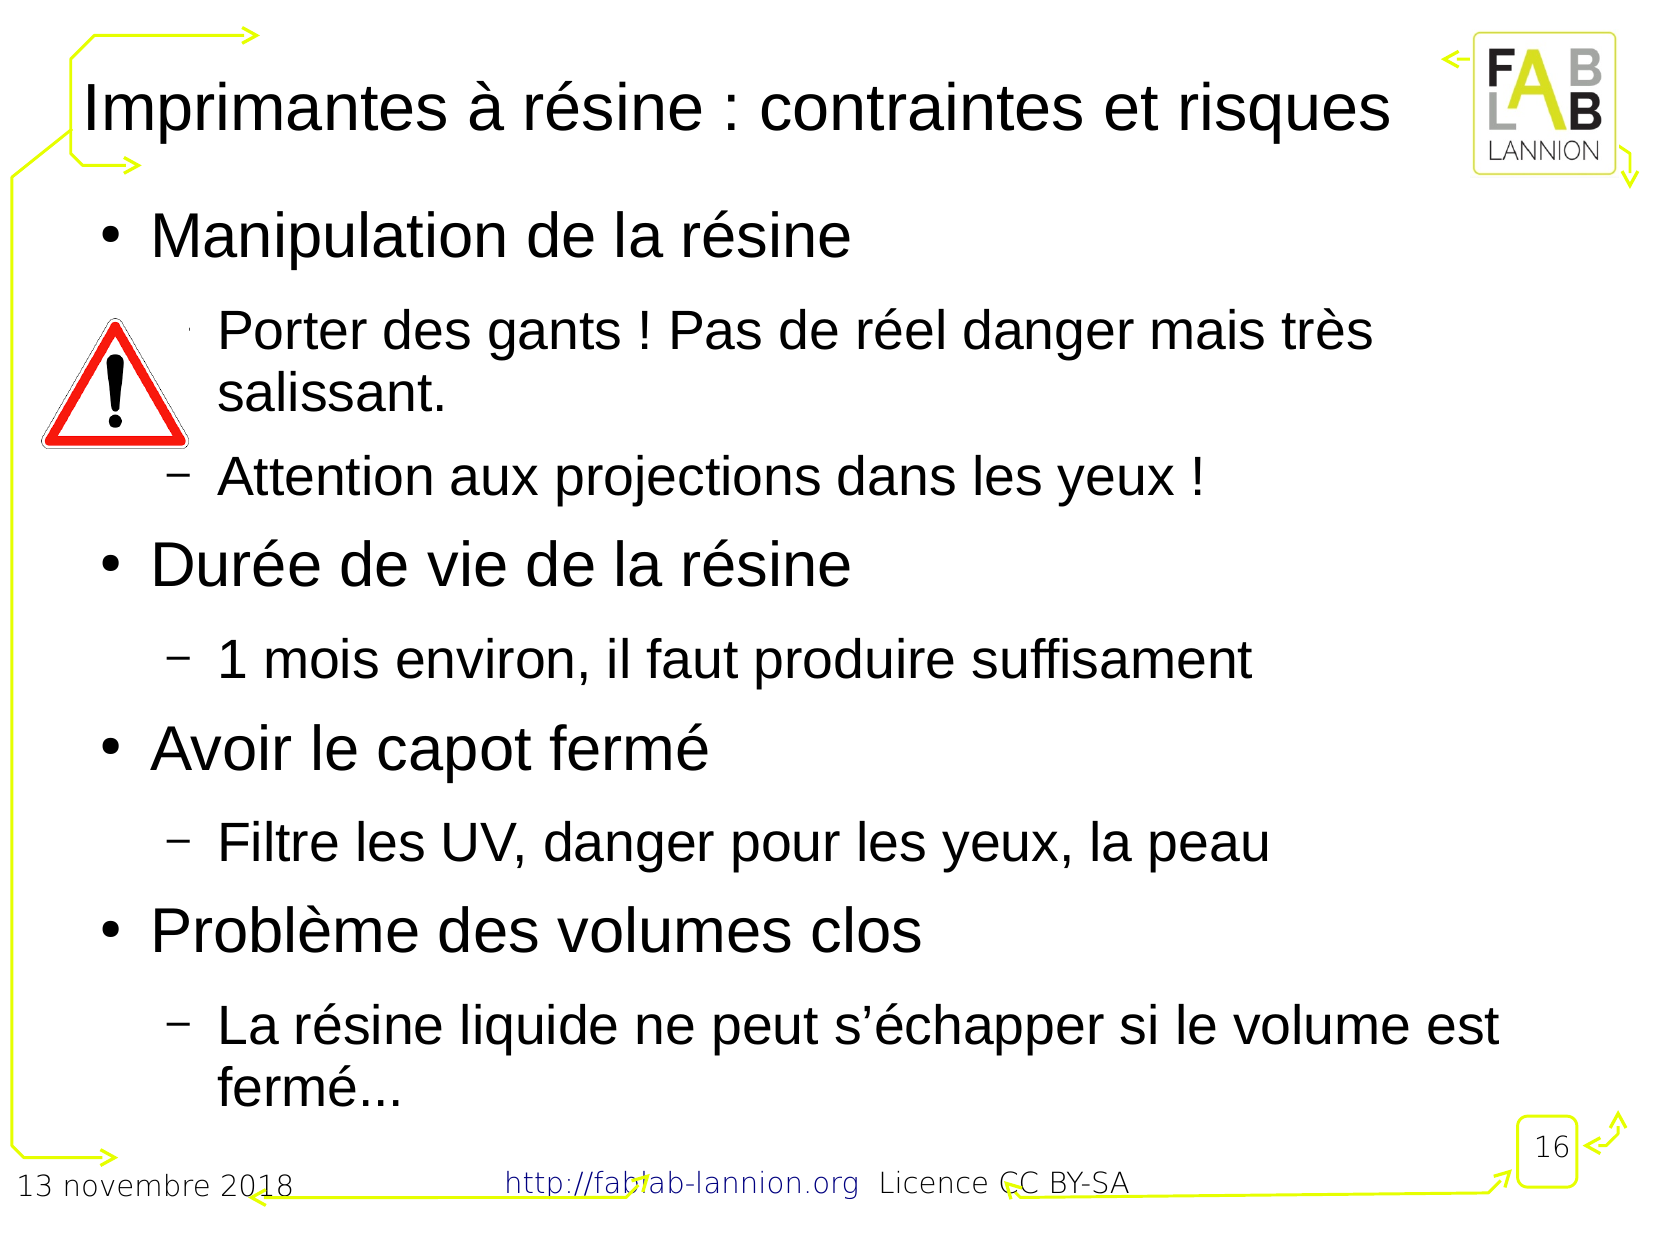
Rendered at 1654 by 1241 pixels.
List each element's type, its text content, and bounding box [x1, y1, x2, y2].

picture [1470, 29, 1619, 178]
picture [41, 318, 189, 449]
title Imprimantes à résine : contraintes et risques [82, 49, 1441, 166]
list Manipulation de la résine Porter des gants ! Pas de réel danger mais très salissant. Attention aux projections dans les yeux ! Durée de vie de la résine 1 mois environ, il faut produire suffisament Avoir le capot fermé Filtre les UV, danger pour les yeux, la peau Problème des volumes clos La résine liquide ne peut s’échapper si le volume est fermé... [82, 200, 1595, 1123]
